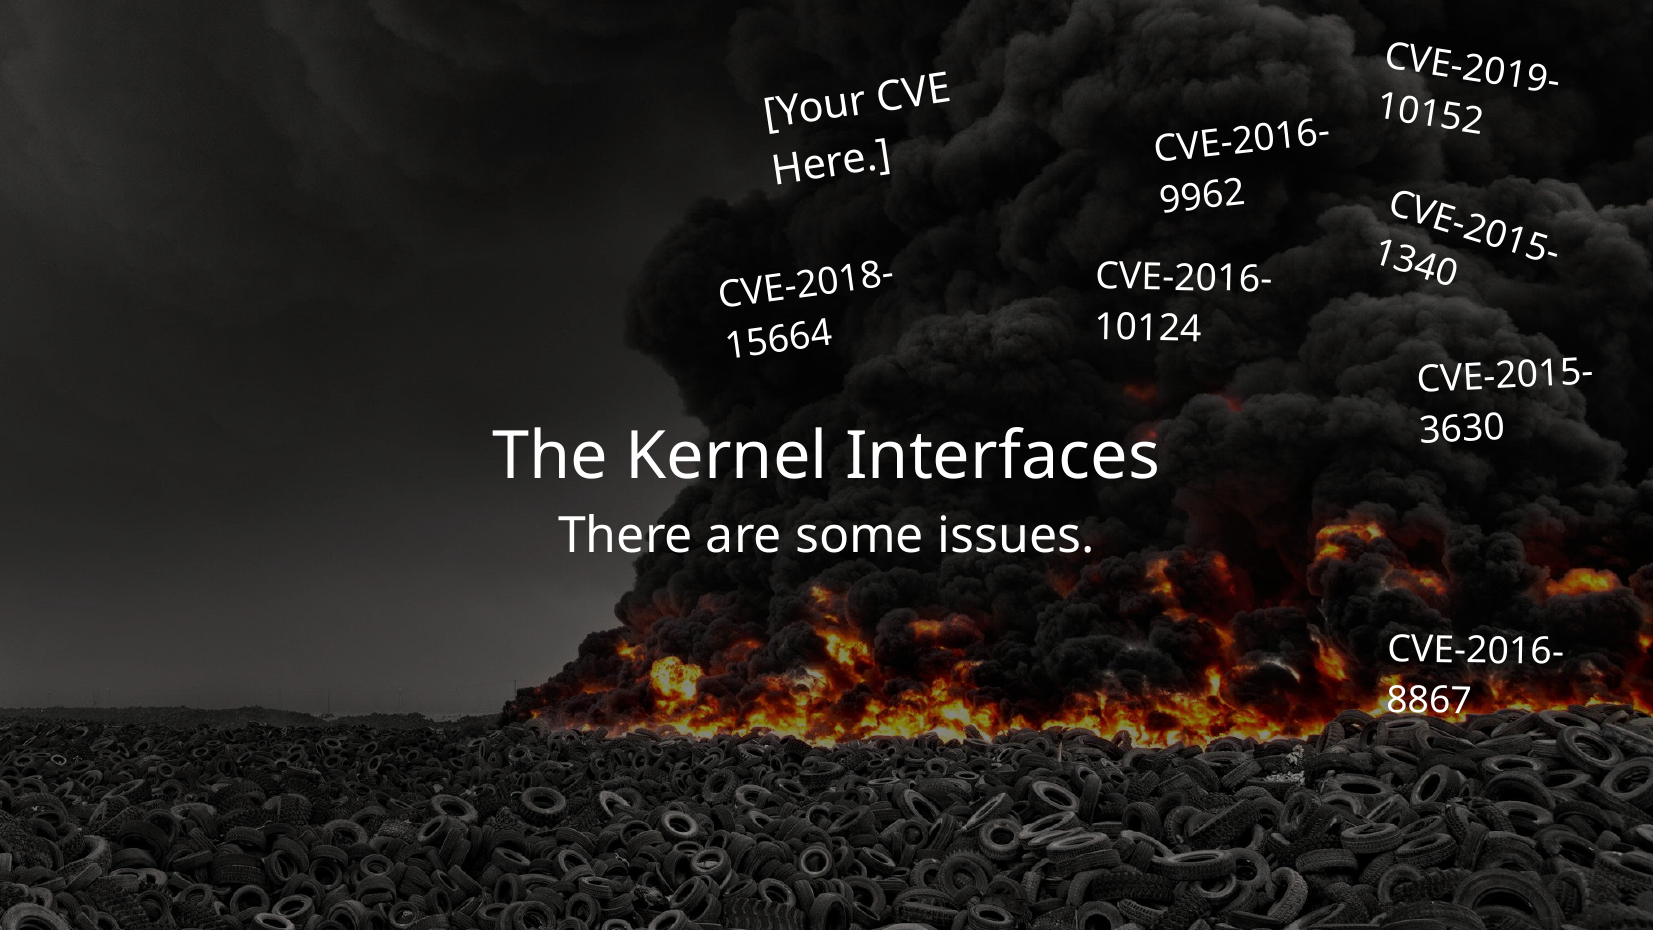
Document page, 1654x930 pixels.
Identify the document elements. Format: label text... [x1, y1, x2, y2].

text_box The Kernel Interfaces There are some issues. [82, 217, 1571, 757]
text_box CVE-2019-10152 [1365, 18, 1641, 125]
text_box CVE-2016-8867 [1372, 613, 1618, 685]
text_box CVE-2015-1340 [1366, 164, 1619, 300]
text_box [Your CVE Here.] [743, 37, 1041, 207]
text_box CVE-2016-9962 [1135, 90, 1385, 183]
text_box CVE-2016-10124 [1080, 240, 1345, 313]
text_box CVE-2015-3630 [1400, 333, 1647, 413]
text_box CVE-2018-15664 [698, 227, 973, 329]
picture [0, 0, 1653, 930]
